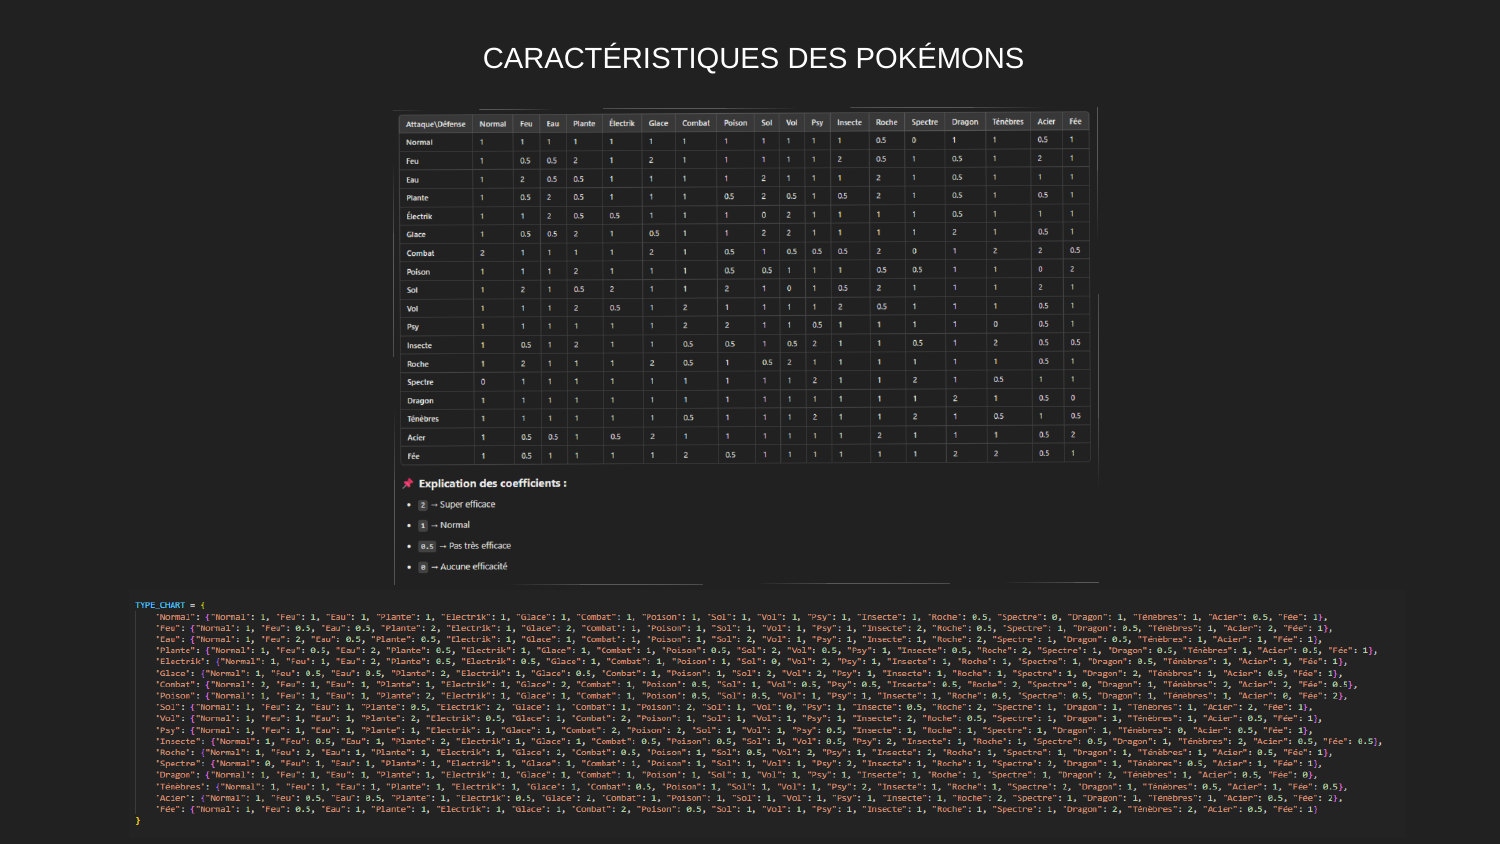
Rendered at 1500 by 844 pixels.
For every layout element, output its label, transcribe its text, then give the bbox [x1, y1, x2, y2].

picture [129, 590, 1406, 838]
title CARACTÉRISTIQUES DES POKÉMONS [55, 24, 1453, 119]
picture [392, 106, 1099, 585]
